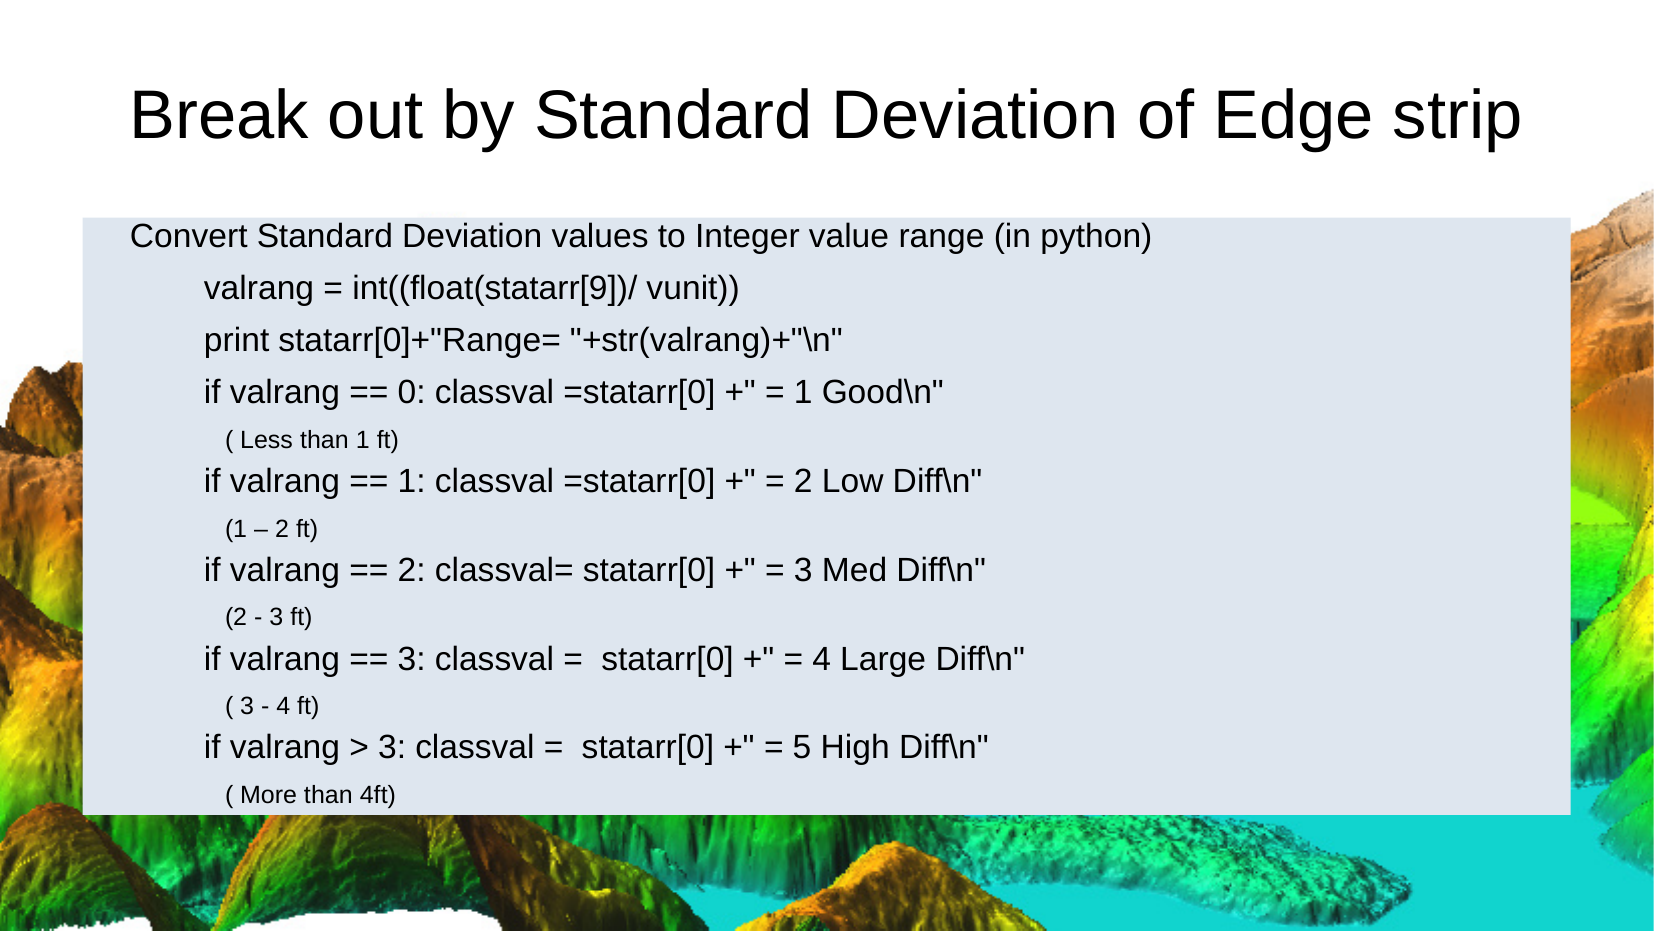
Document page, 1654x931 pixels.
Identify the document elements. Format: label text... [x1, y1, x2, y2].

list Convert Standard Deviation values to Integer value range (in python) valrang = int((float(statarr[9])/ vunit)) print statarr[0]+"Range= "+str(valrang)+"\n" if valrang == 0: classval =statarr[0] +" = 1 Good\n" ( Less than 1 ft) if valrang == 1: classval =statarr[0] +" = 2 Low Diff\n" (1 – 2 ft) if valrang == 2: classval= statarr[0] +" = 3 Med Diff\n" (2 - 3 ft) if valrang == 3: classval = statarr[0] +" = 4 Large Diff\n" ( 3 - 4 ft) if valrang > 3: classval = statarr[0] +" = 5 High Diff\n" ( More than 4ft) [82, 217, 1571, 815]
title Break out by Standard Deviation of Edge strip [82, 36, 1571, 193]
picture [0, 0, 1654, 931]
